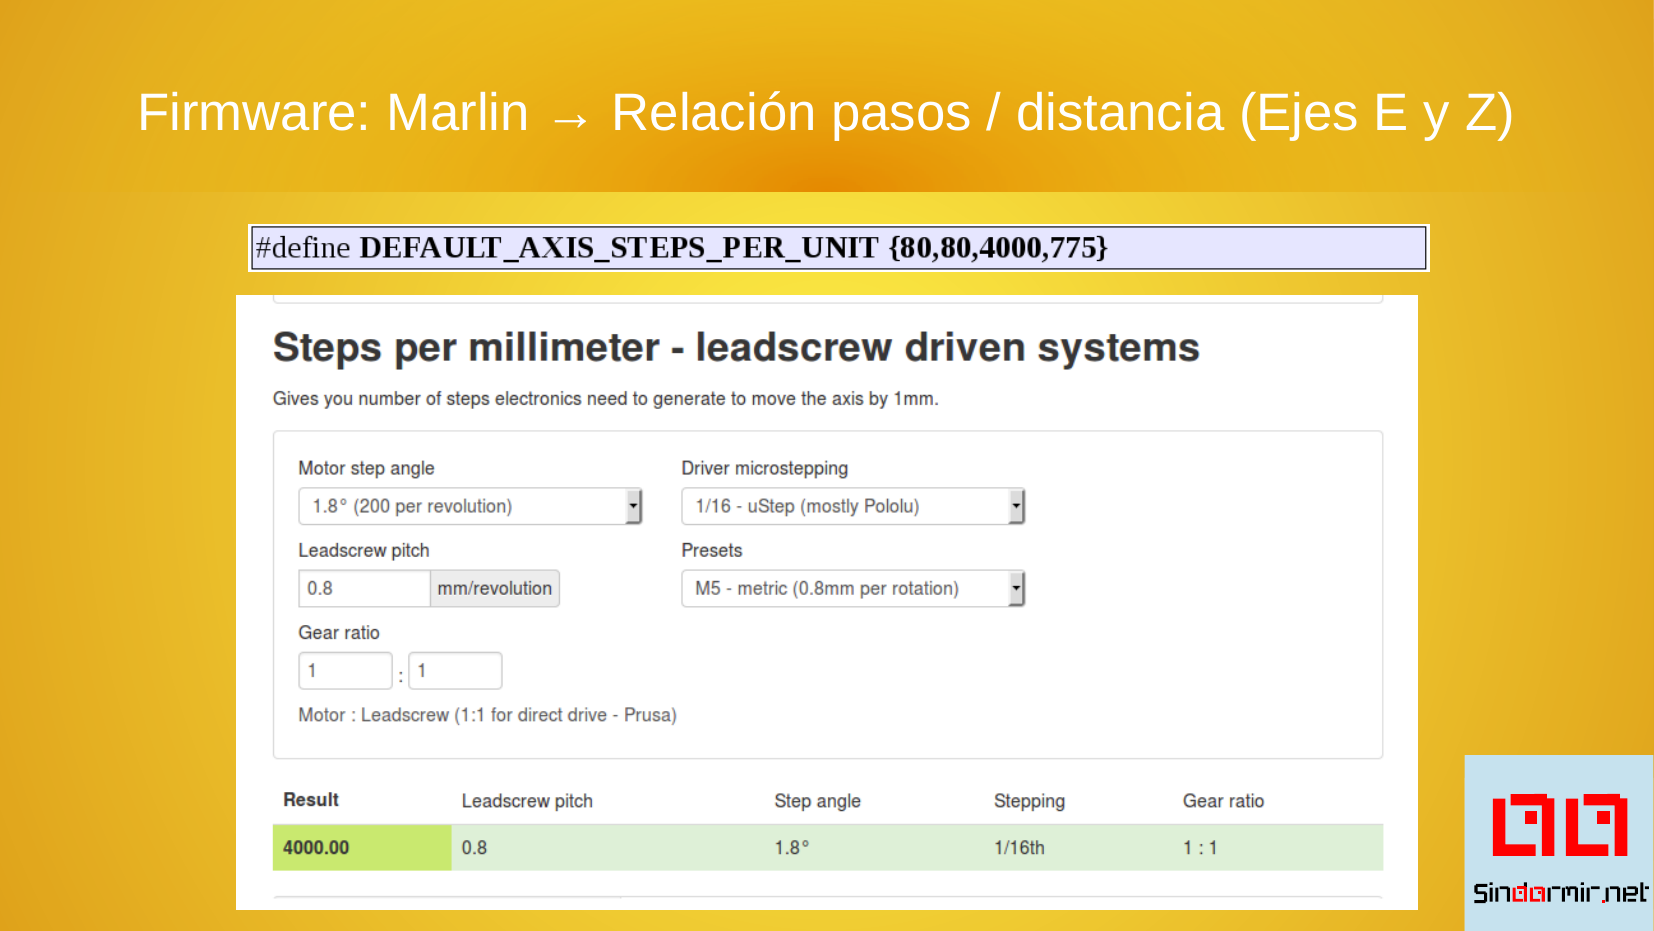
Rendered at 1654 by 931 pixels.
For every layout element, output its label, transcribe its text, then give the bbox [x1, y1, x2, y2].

picture [236, 295, 1418, 910]
title Firmware: Marlin → Relación pasos / distancia (Ejes E y Z) [82, 35, 1571, 189]
picture [1464, 755, 1654, 931]
picture [248, 224, 1430, 272]
